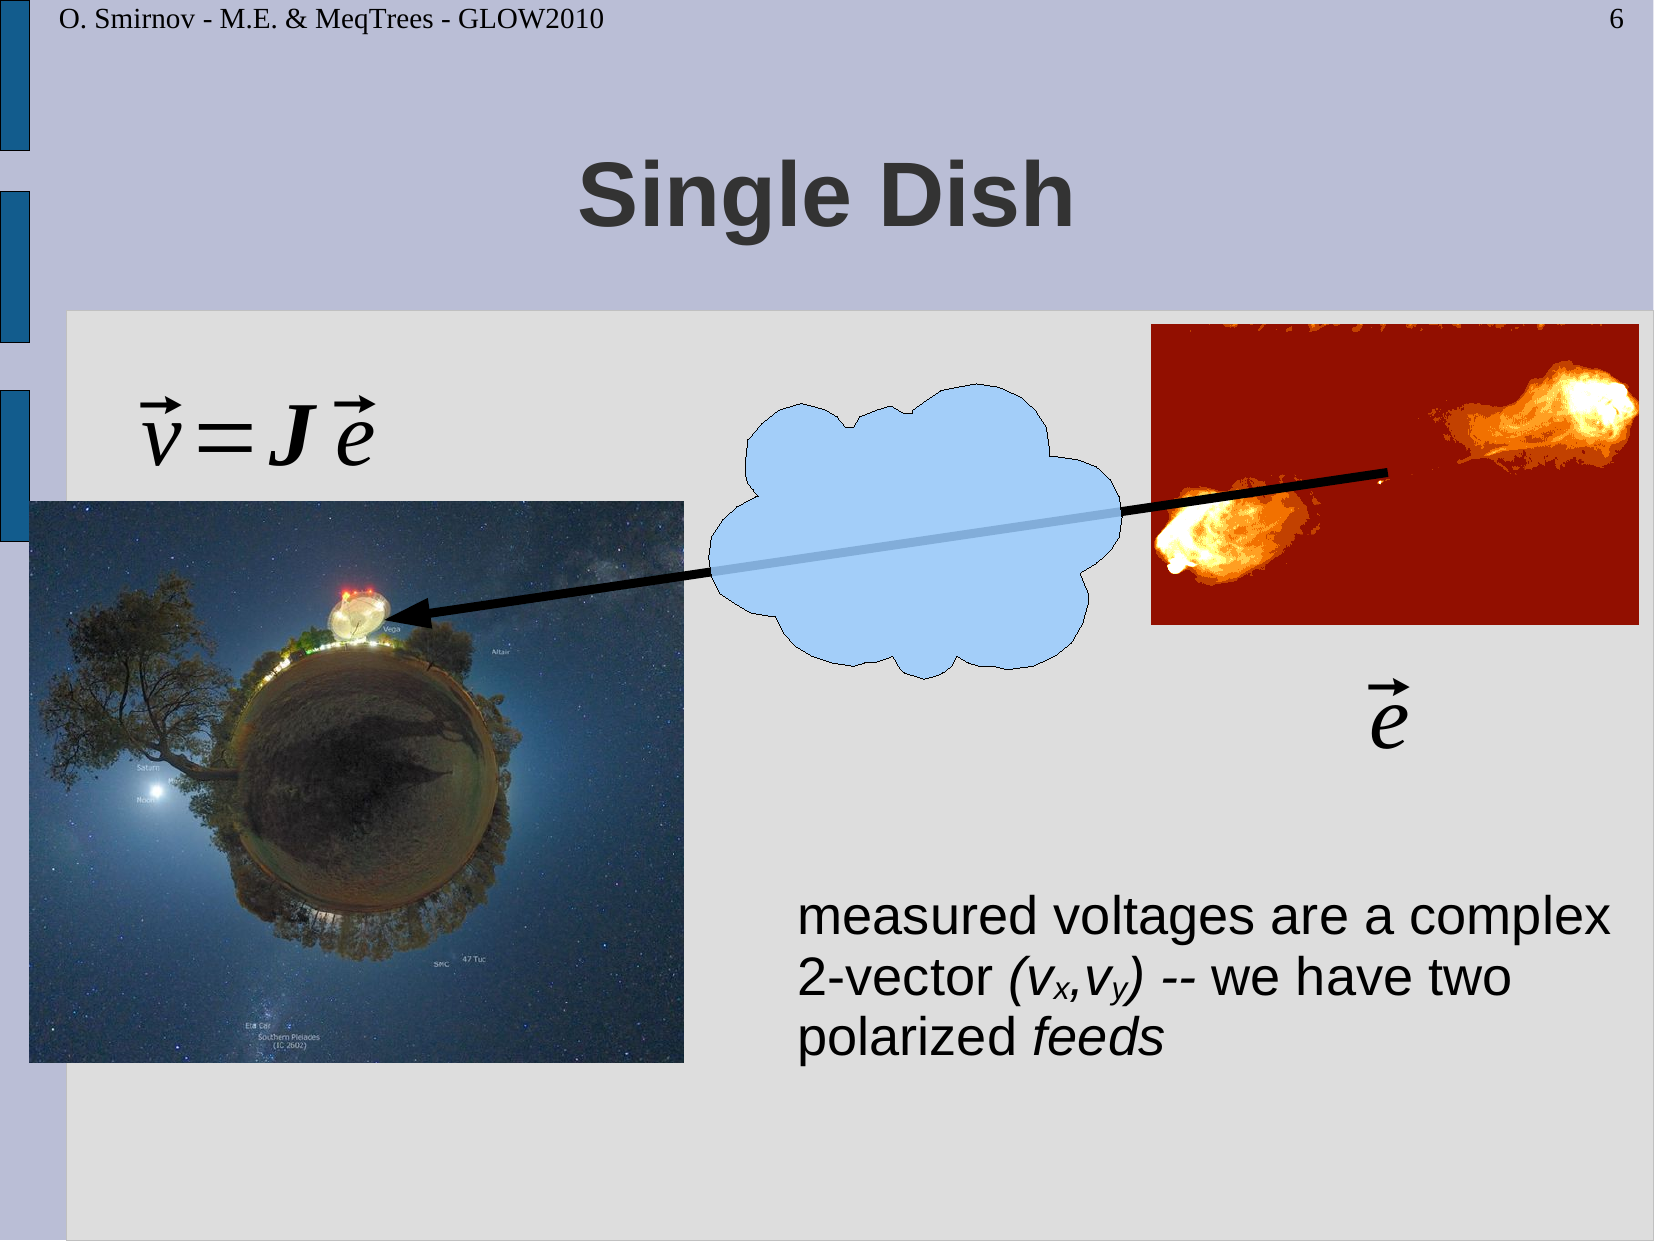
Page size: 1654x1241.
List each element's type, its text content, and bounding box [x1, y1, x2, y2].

text_box [708, 383, 1123, 680]
list measured voltages are a complex 2-vector (vx,vy) -- we have two polarized feeds [797, 885, 1625, 1241]
picture [1151, 324, 1639, 625]
title Single Dish [121, 91, 1534, 299]
chart [1358, 666, 1418, 768]
chart [130, 383, 384, 485]
picture [29, 501, 684, 1063]
